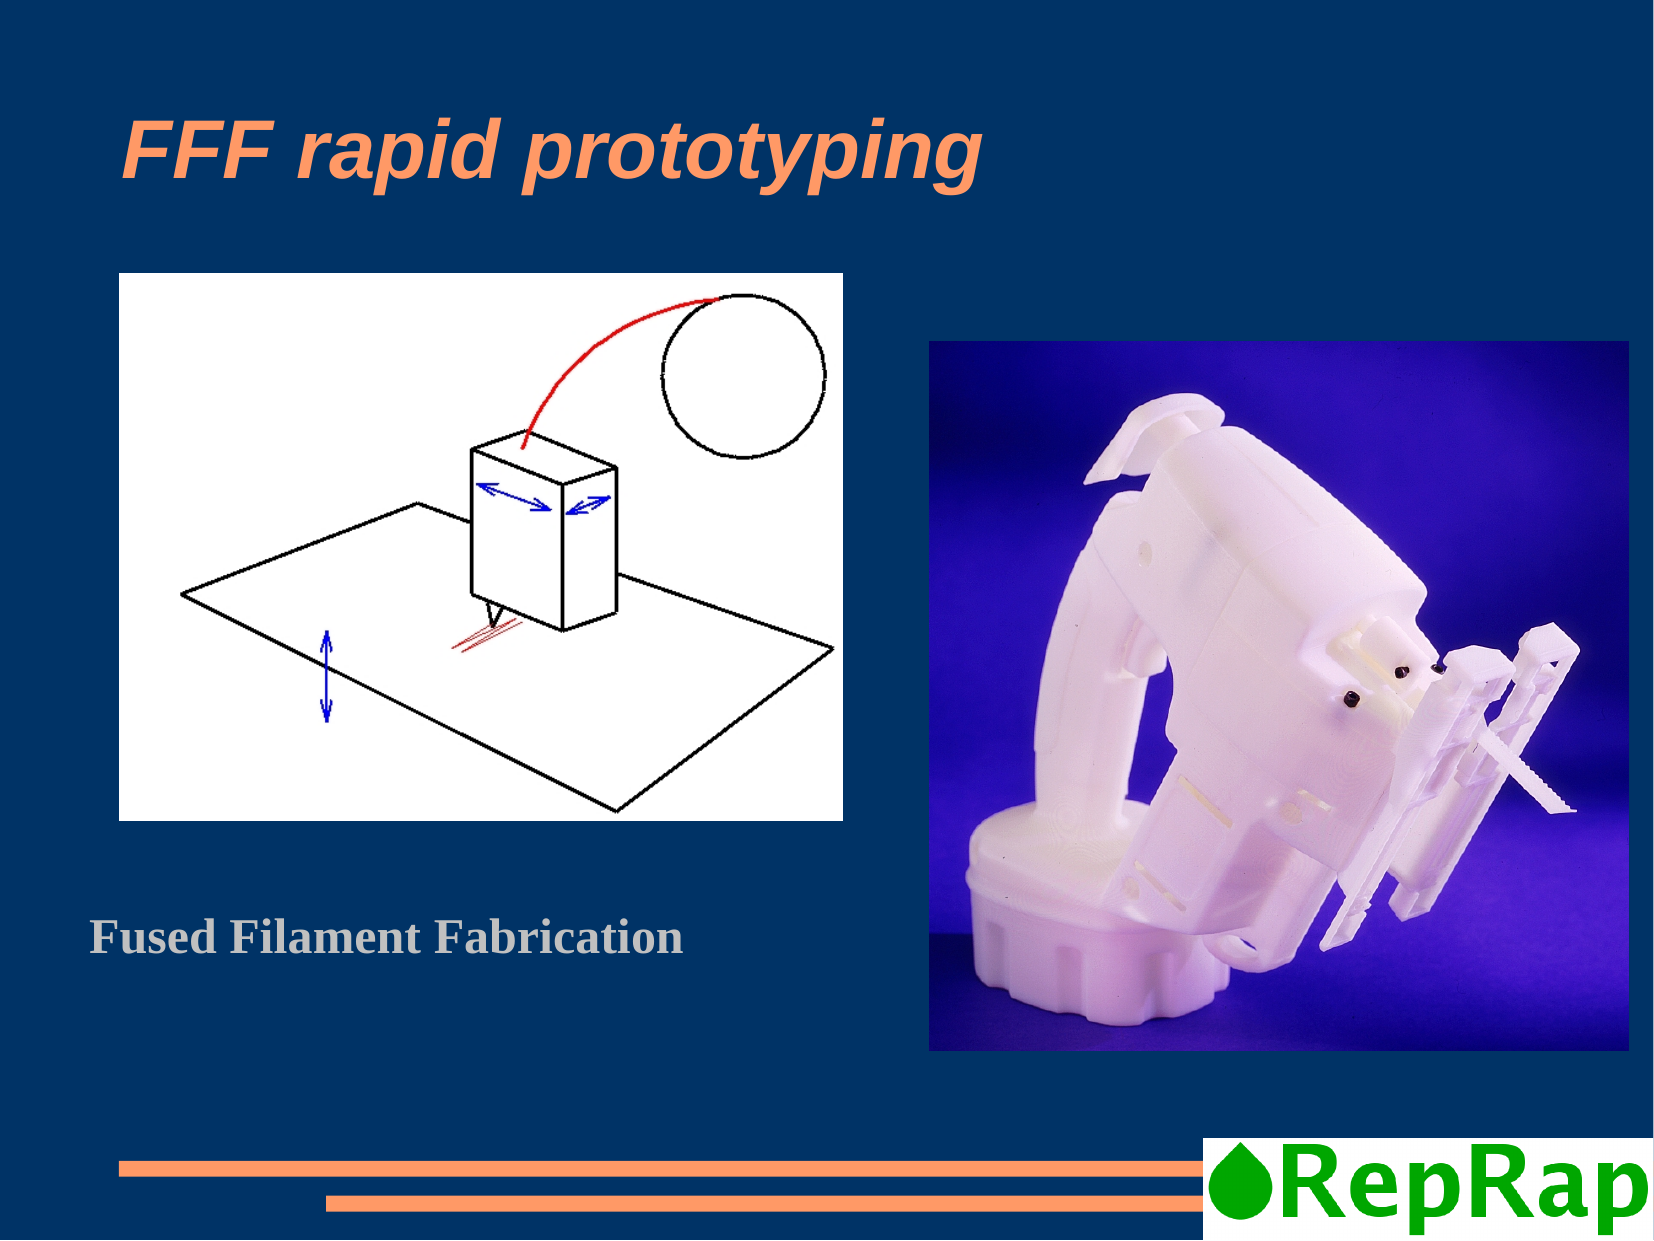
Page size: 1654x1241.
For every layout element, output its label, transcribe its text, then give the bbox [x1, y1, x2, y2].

title FFF rapid prototyping [121, 46, 1534, 254]
picture [1203, 1138, 1654, 1241]
text_box Fused Filament Fabrication [89, 908, 954, 984]
picture [929, 341, 1629, 1051]
picture [119, 273, 843, 821]
